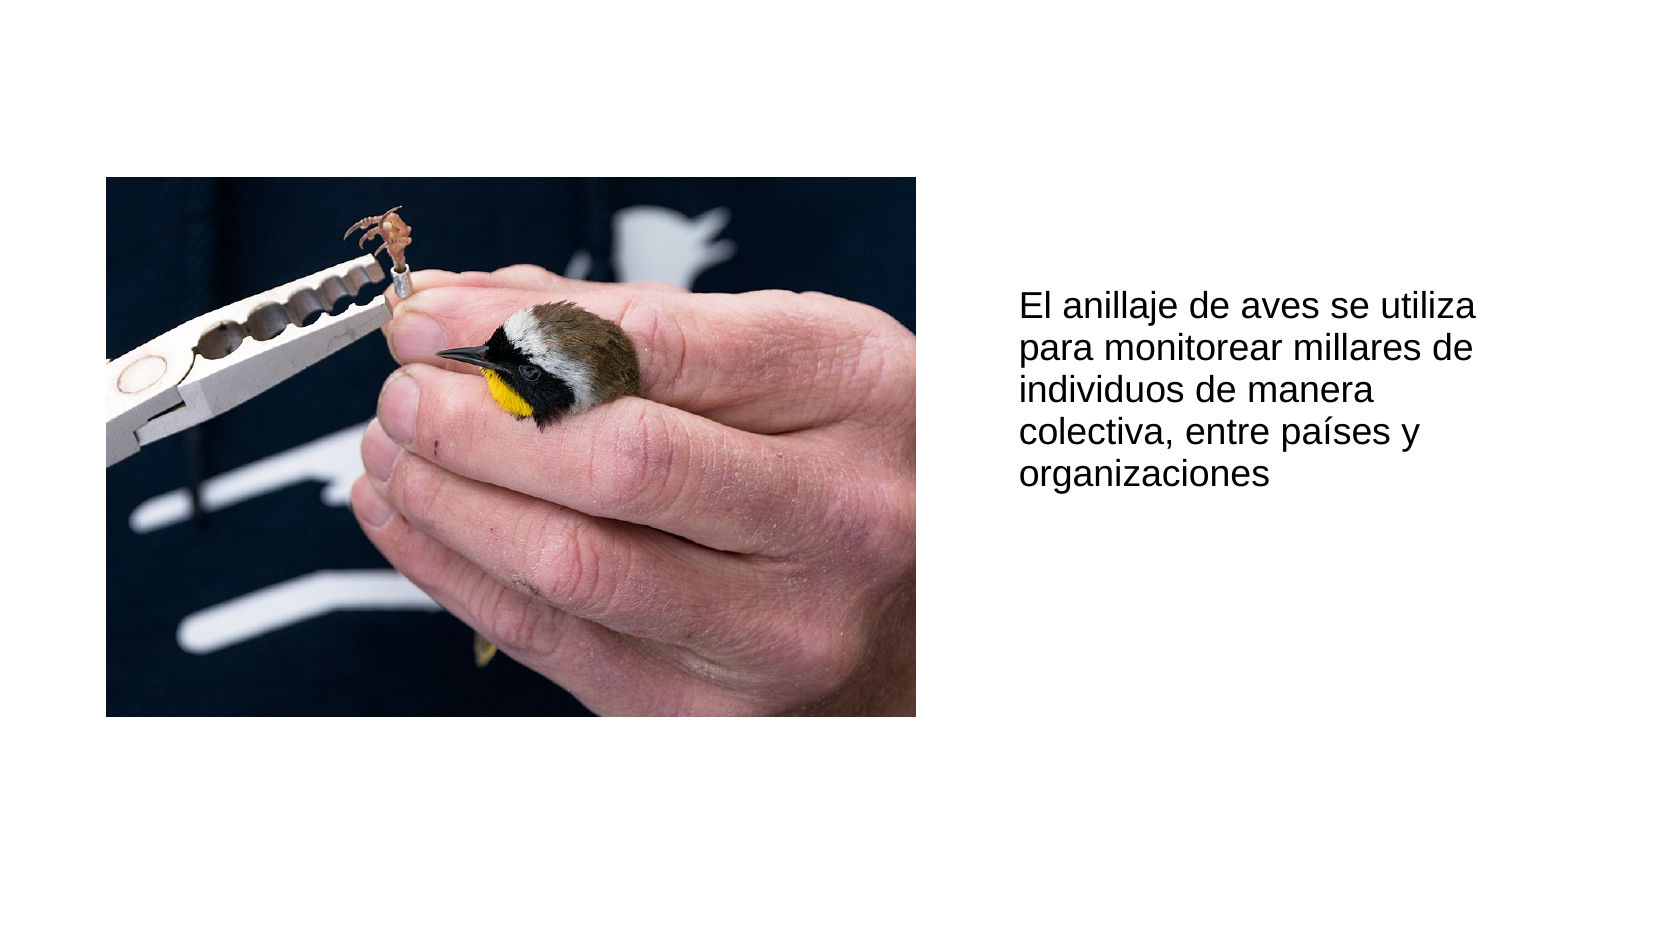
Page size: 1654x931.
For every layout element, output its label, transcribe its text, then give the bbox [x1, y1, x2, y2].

text_box El anillaje de aves se utiliza para monitorear millares de individuos de manera colectiva, entre países y organizaciones [1003, 277, 1536, 502]
picture [106, 177, 916, 717]
